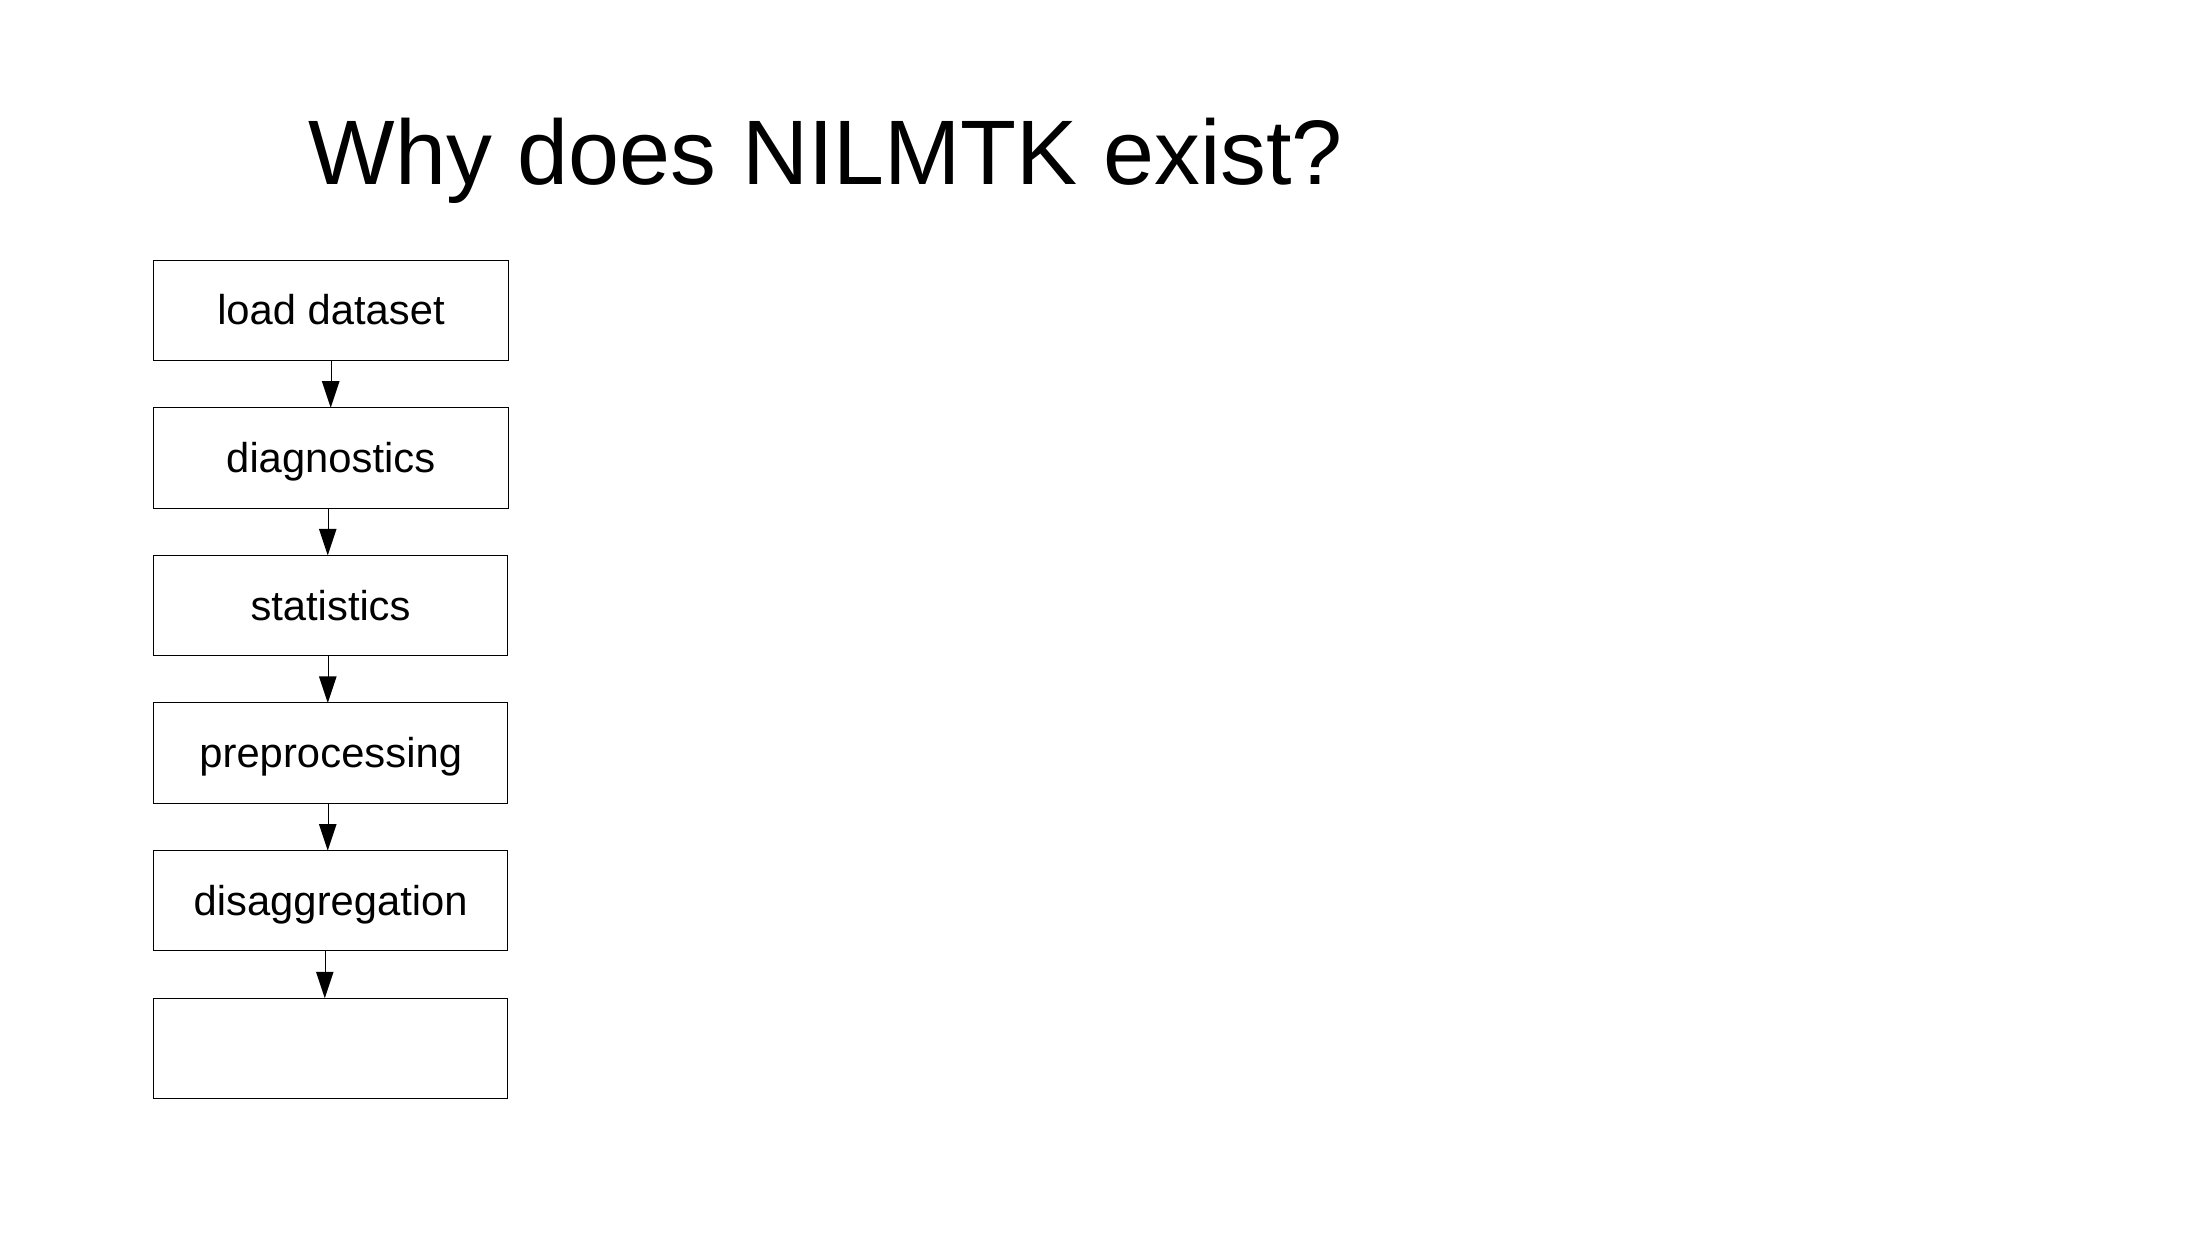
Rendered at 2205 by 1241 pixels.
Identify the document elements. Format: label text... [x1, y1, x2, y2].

text_box diagnostics [153, 407, 509, 509]
text_box [153, 998, 508, 1099]
text_box preprocessing [153, 702, 508, 804]
text_box disaggregation [153, 850, 508, 951]
text_box statistics [153, 555, 508, 656]
text_box load dataset [153, 260, 509, 361]
title Why does NILMTK exist? [82, 49, 1571, 257]
